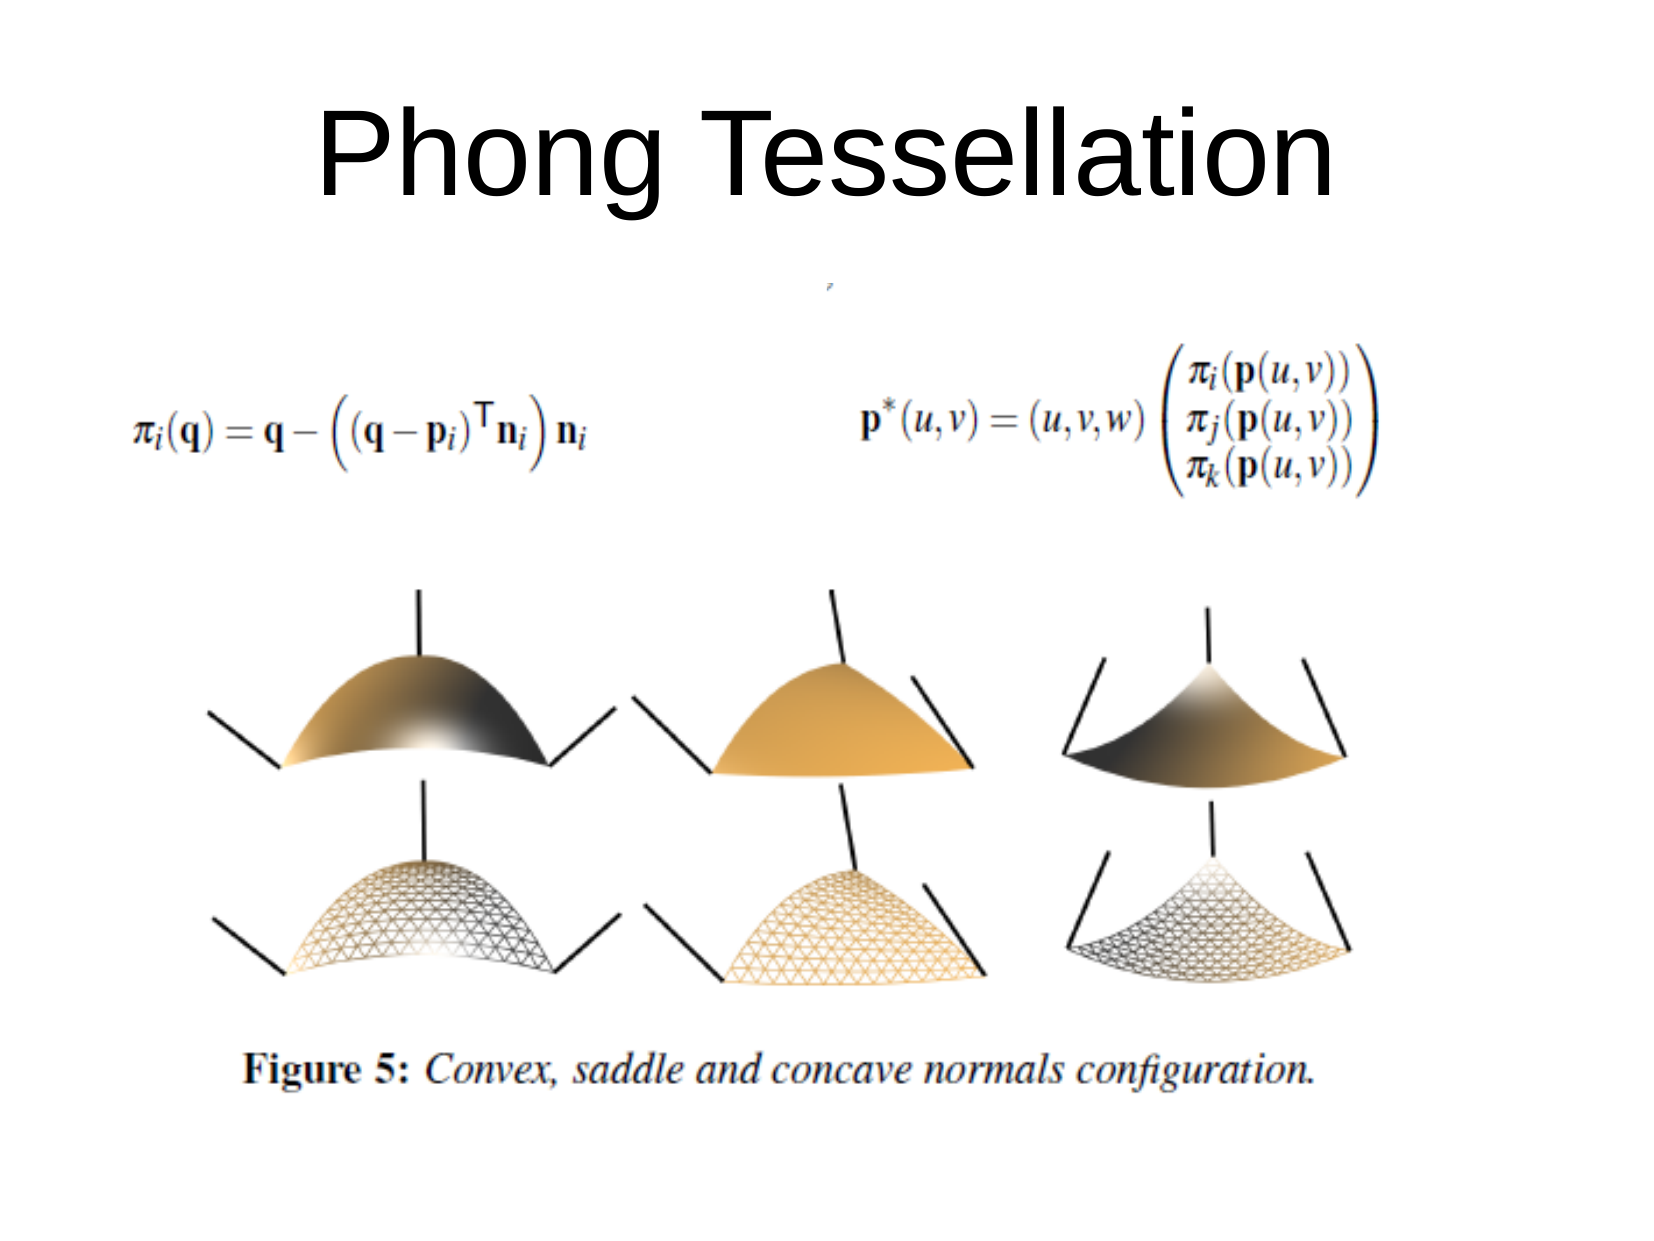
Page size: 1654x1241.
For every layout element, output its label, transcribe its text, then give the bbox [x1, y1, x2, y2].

picture [129, 566, 1493, 1158]
title Phong Tessellation [82, 49, 1571, 257]
picture [94, 303, 650, 485]
picture [826, 283, 1430, 532]
